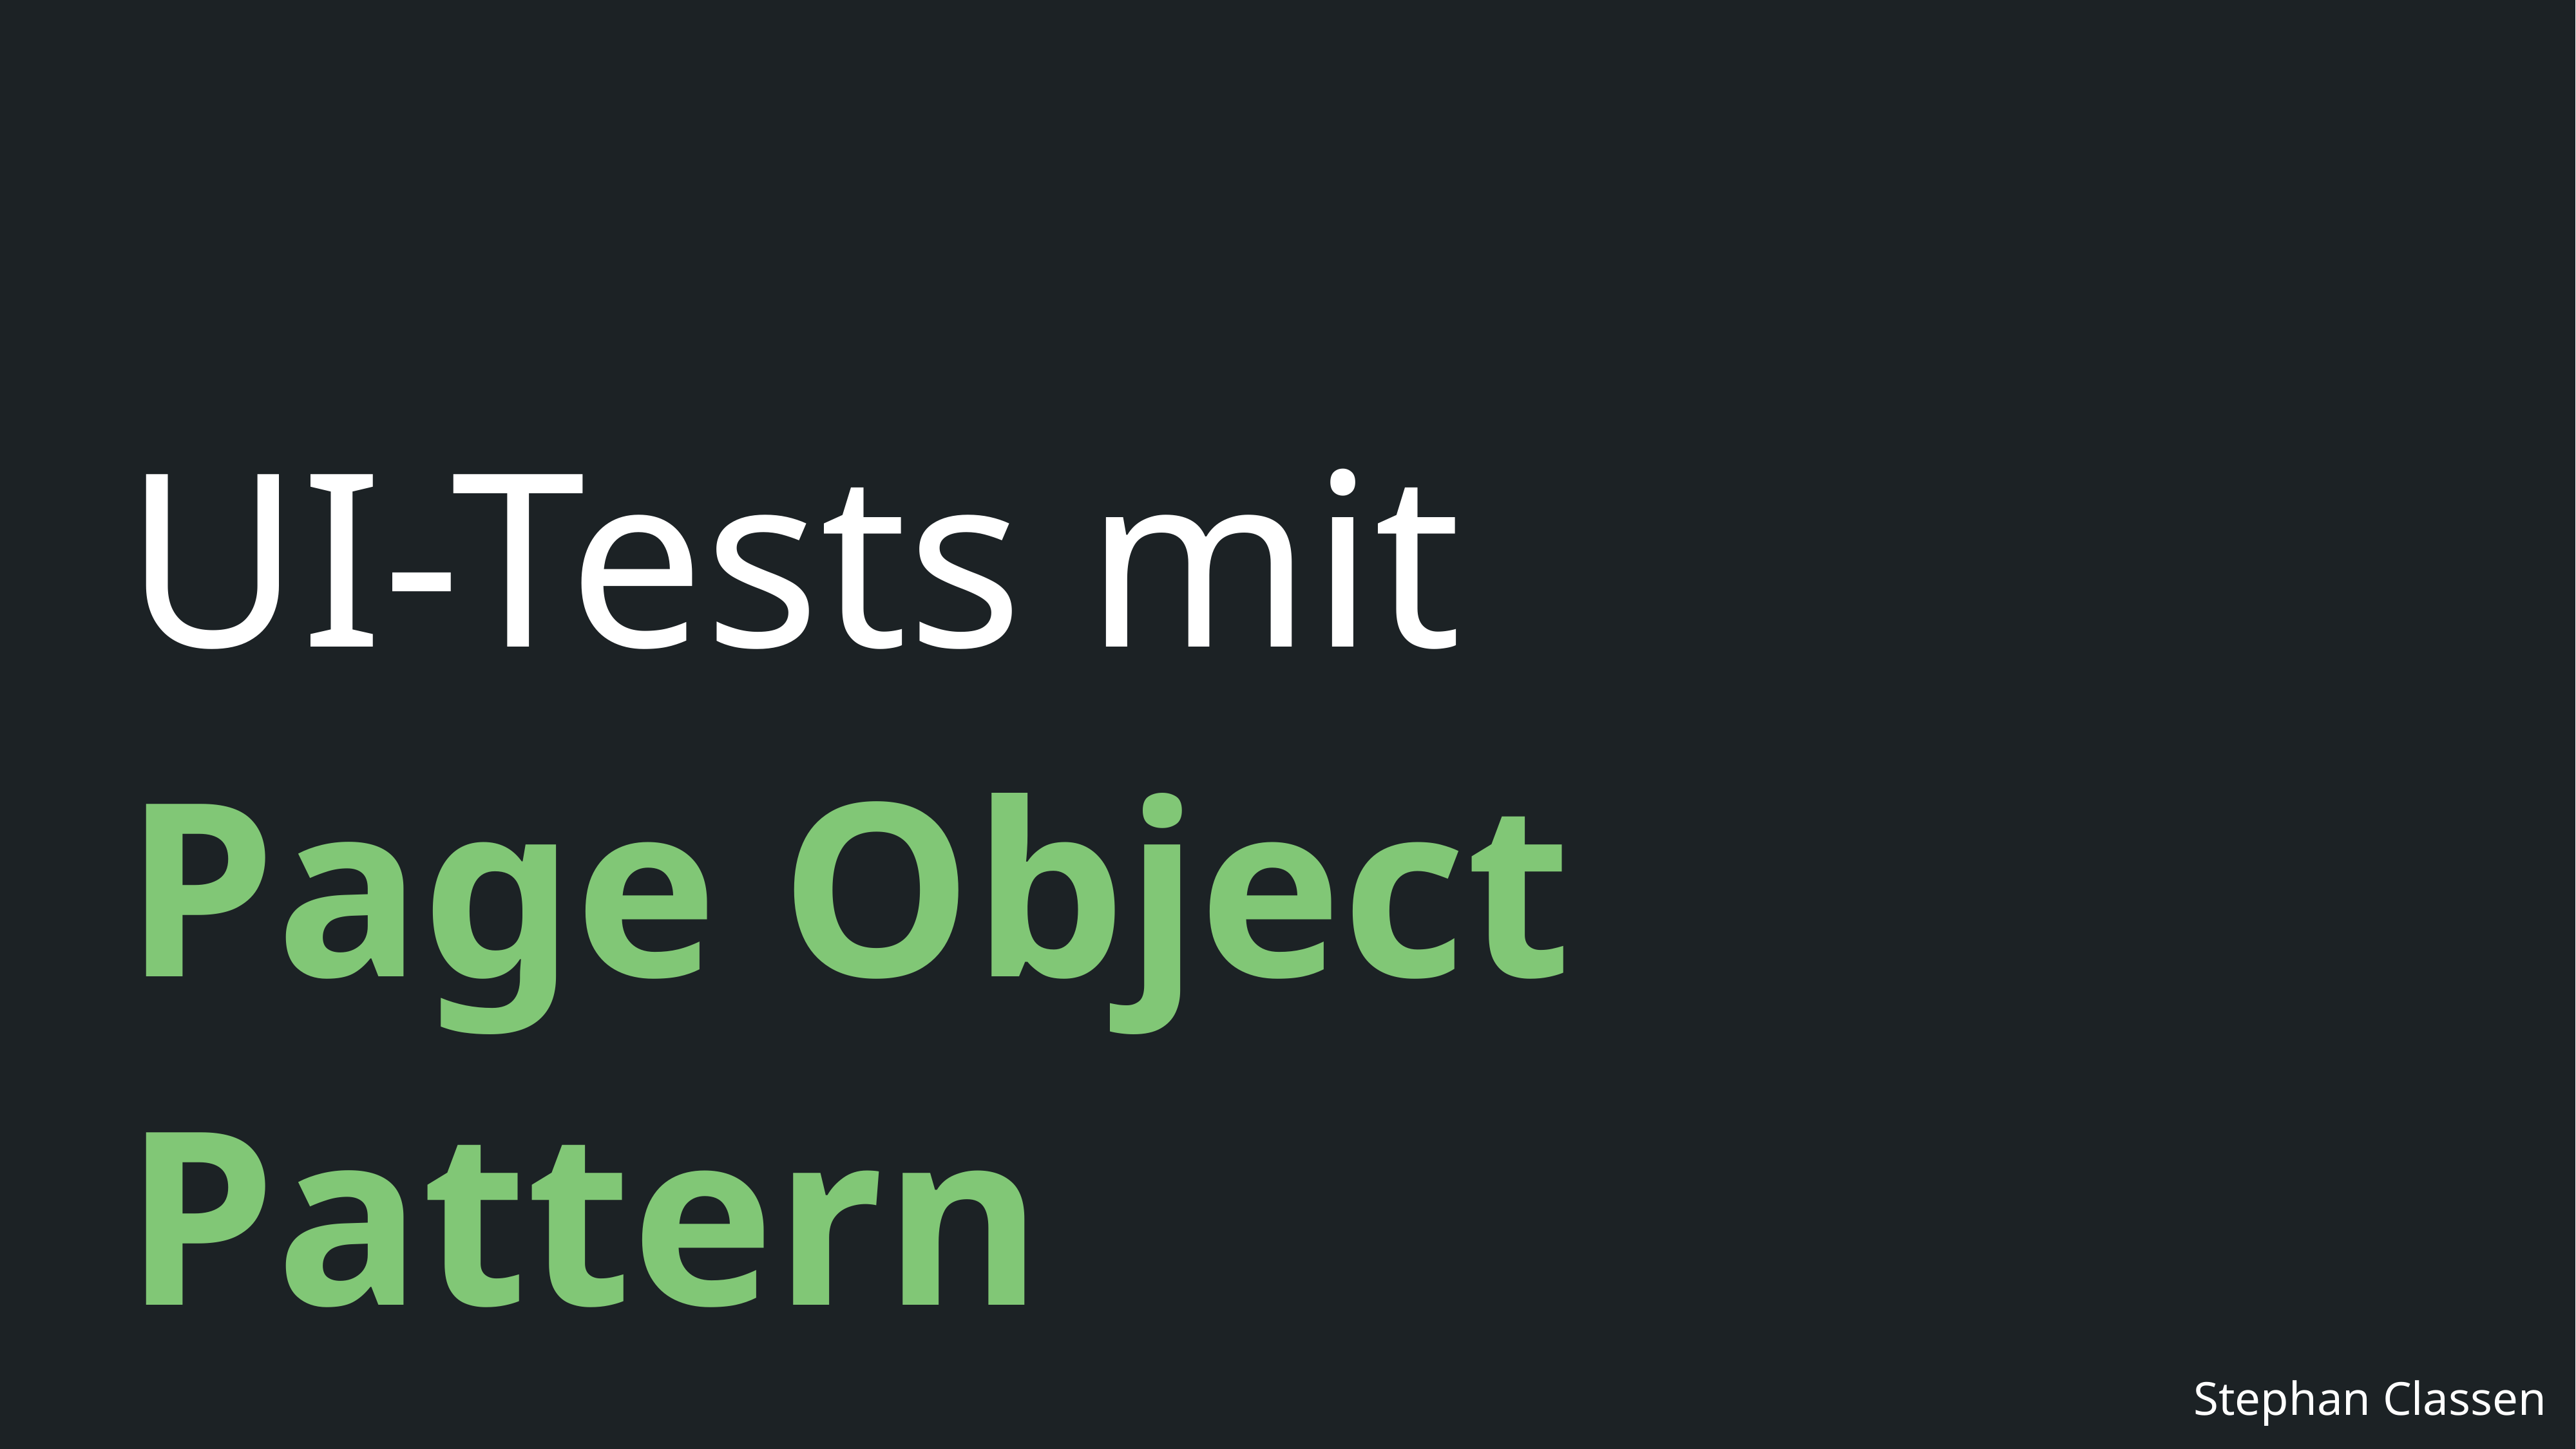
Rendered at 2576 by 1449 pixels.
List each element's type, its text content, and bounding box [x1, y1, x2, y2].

text_box UI-Tests mit Page Object Pattern [115, 384, 2461, 1065]
text_box Stephan Classen [1795, 1361, 2557, 1434]
